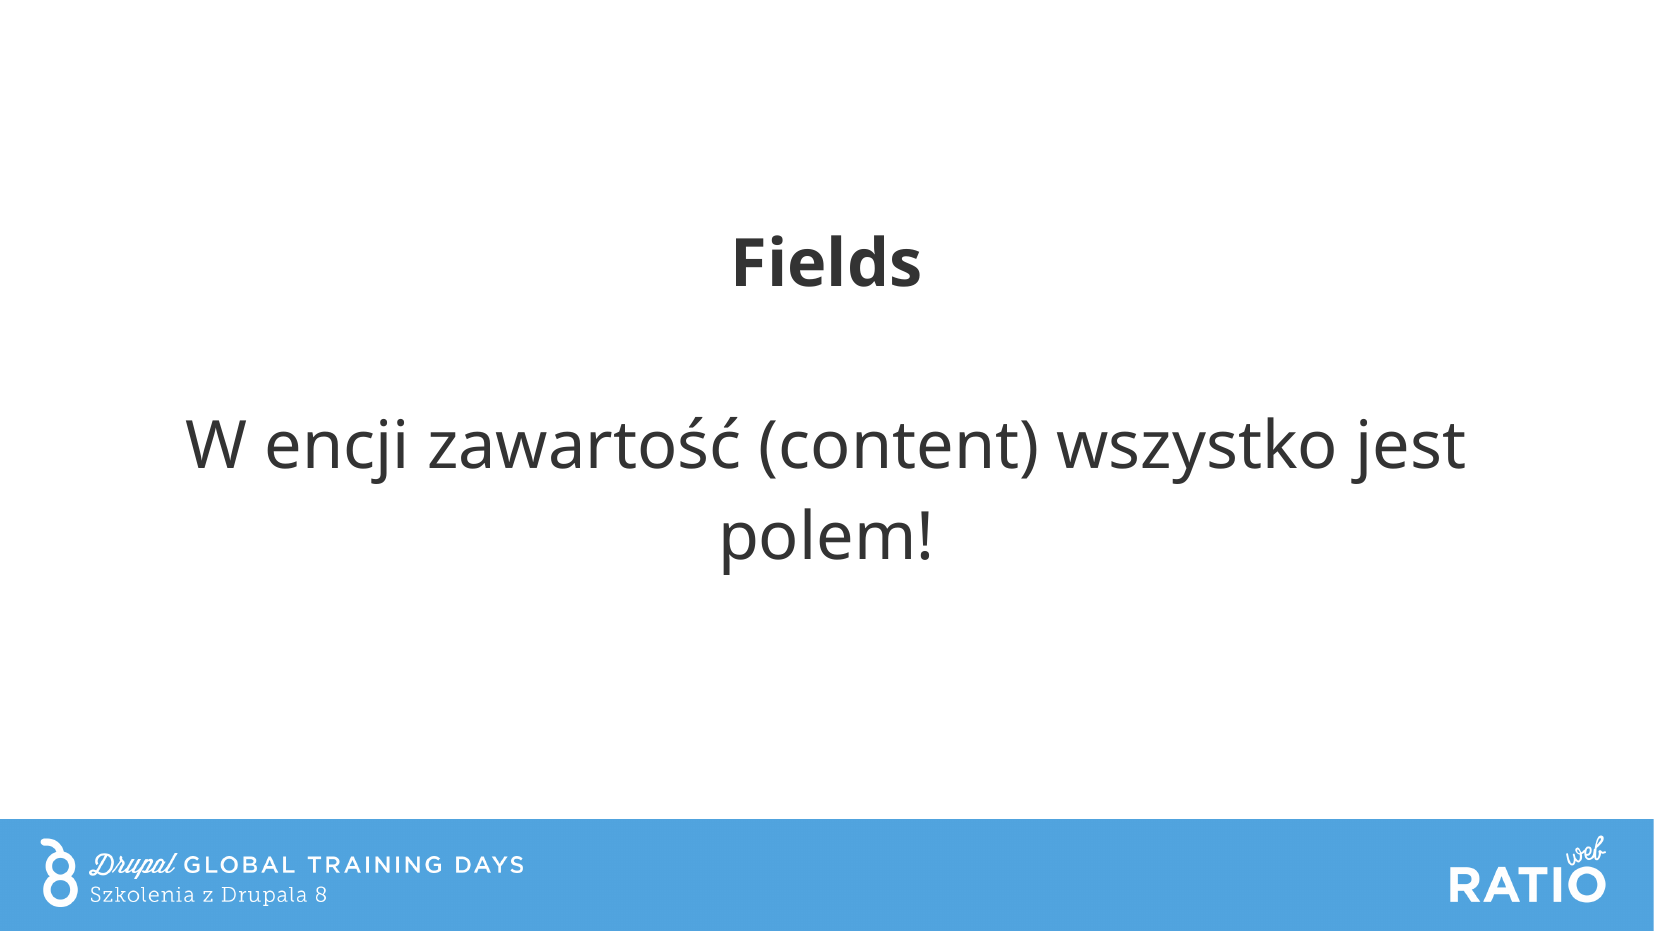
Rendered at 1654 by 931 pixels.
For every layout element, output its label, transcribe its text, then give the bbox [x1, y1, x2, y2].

subtitle Fields W encji zawartość (content) wszystko jest polem! [82, 37, 1571, 758]
picture [0, 0, 1654, 931]
